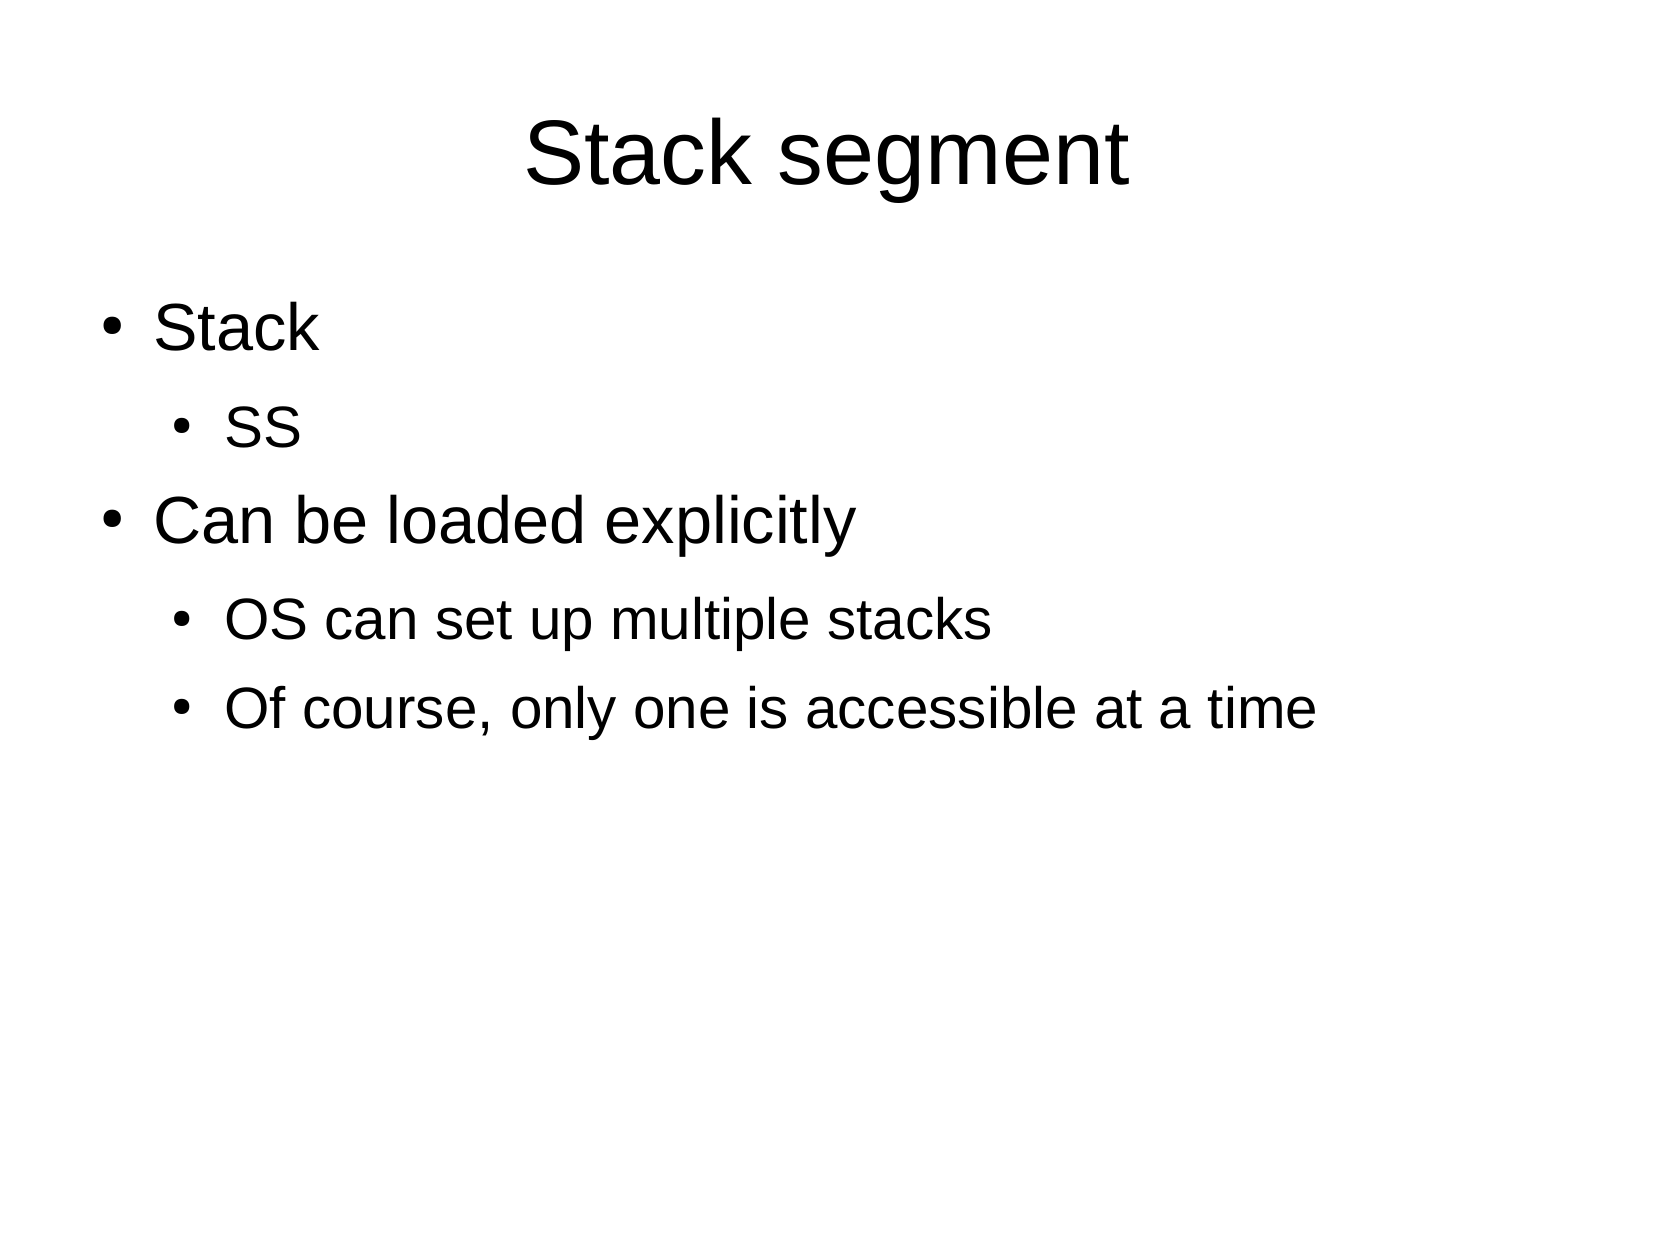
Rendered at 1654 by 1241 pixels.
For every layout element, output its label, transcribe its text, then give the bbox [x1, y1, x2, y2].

list Stack SS Can be loaded explicitly OS can set up multiple stacks Of course, only one is accessible at a time [82, 290, 1571, 1010]
title Stack segment [82, 49, 1571, 257]
